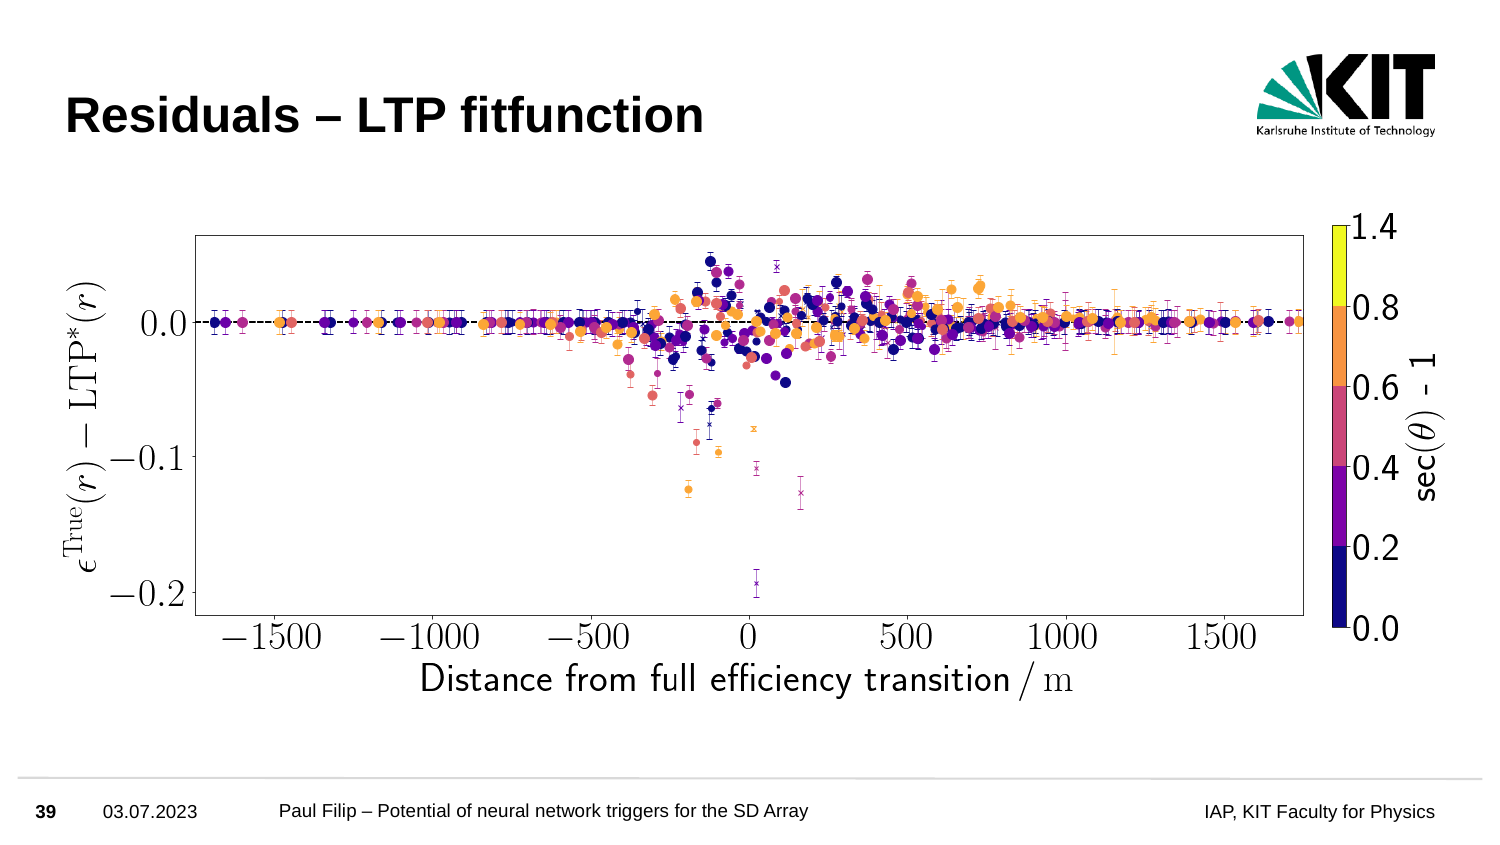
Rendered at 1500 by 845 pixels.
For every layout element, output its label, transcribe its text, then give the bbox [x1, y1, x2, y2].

picture [1257, 54, 1435, 137]
title Residuals – LTP fitfunction [64, 48, 1192, 144]
slide_number 03.07.2023 [102, 778, 272, 844]
slide_number <number> [35, 778, 89, 844]
picture [55, 204, 1451, 707]
